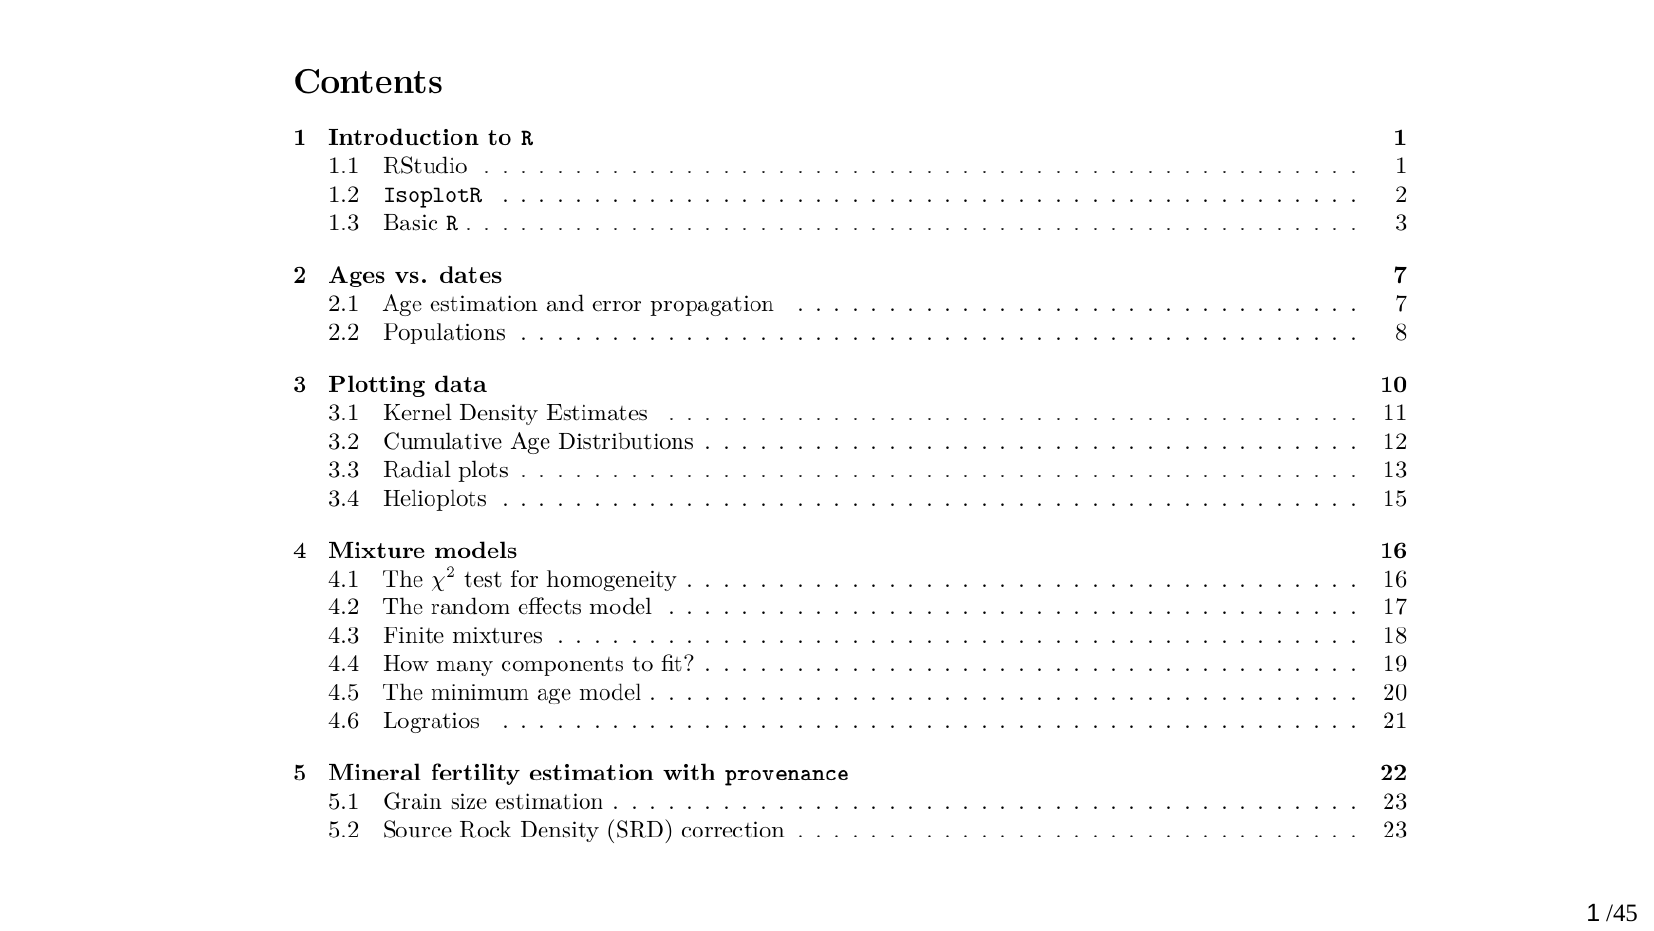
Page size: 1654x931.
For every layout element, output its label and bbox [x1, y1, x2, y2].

picture [265, 58, 1425, 856]
